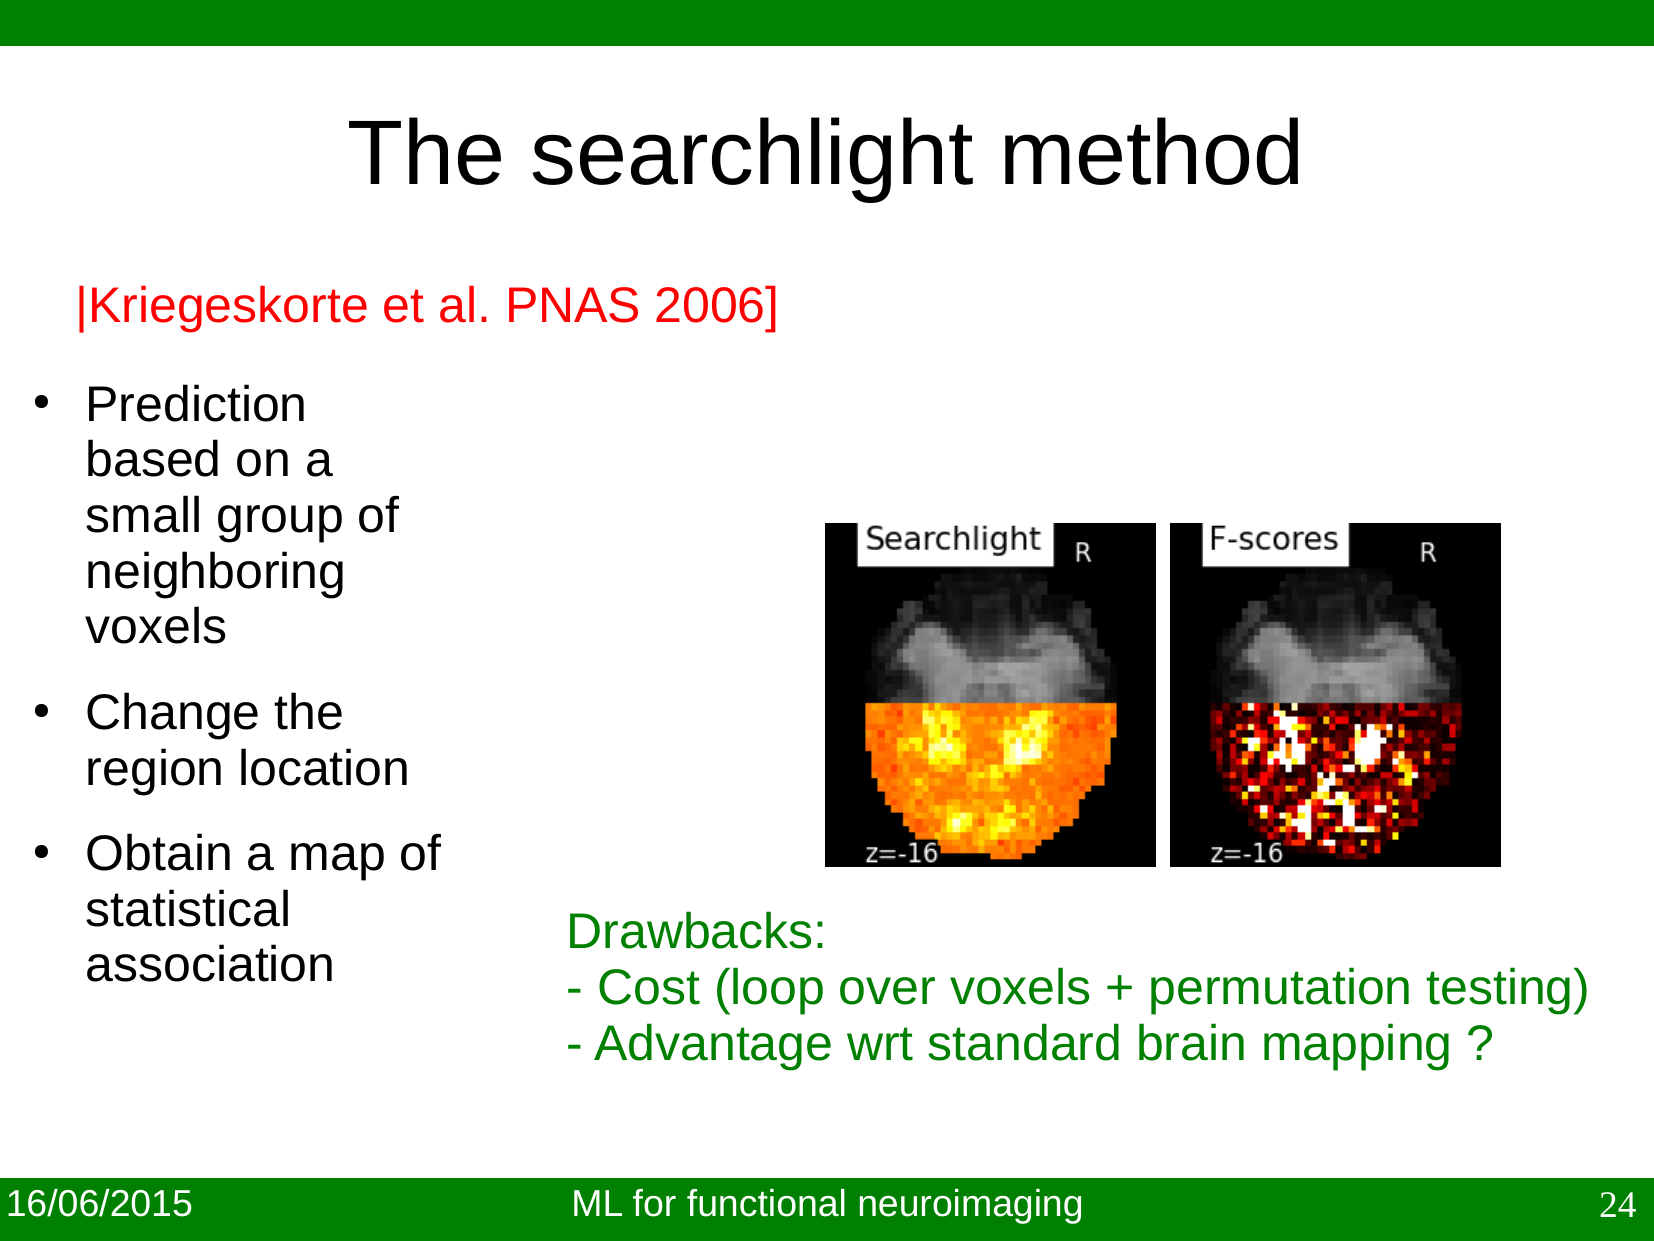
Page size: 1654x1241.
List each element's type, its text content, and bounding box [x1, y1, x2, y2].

text_box Drawbacks: - Cost (loop over voxels + permutation testing) - Advantage wrt standard brain mapping ? [551, 896, 1621, 1081]
text_box |Kriegeskorte et al. PNAS 2006] [60, 270, 796, 342]
list Prediction based on a small group of neighboring voxels Change the region location Obtain a map of statistical association [15, 375, 443, 1096]
title The searchlight method [82, 49, 1571, 257]
picture [825, 523, 1156, 867]
picture [1170, 523, 1501, 867]
